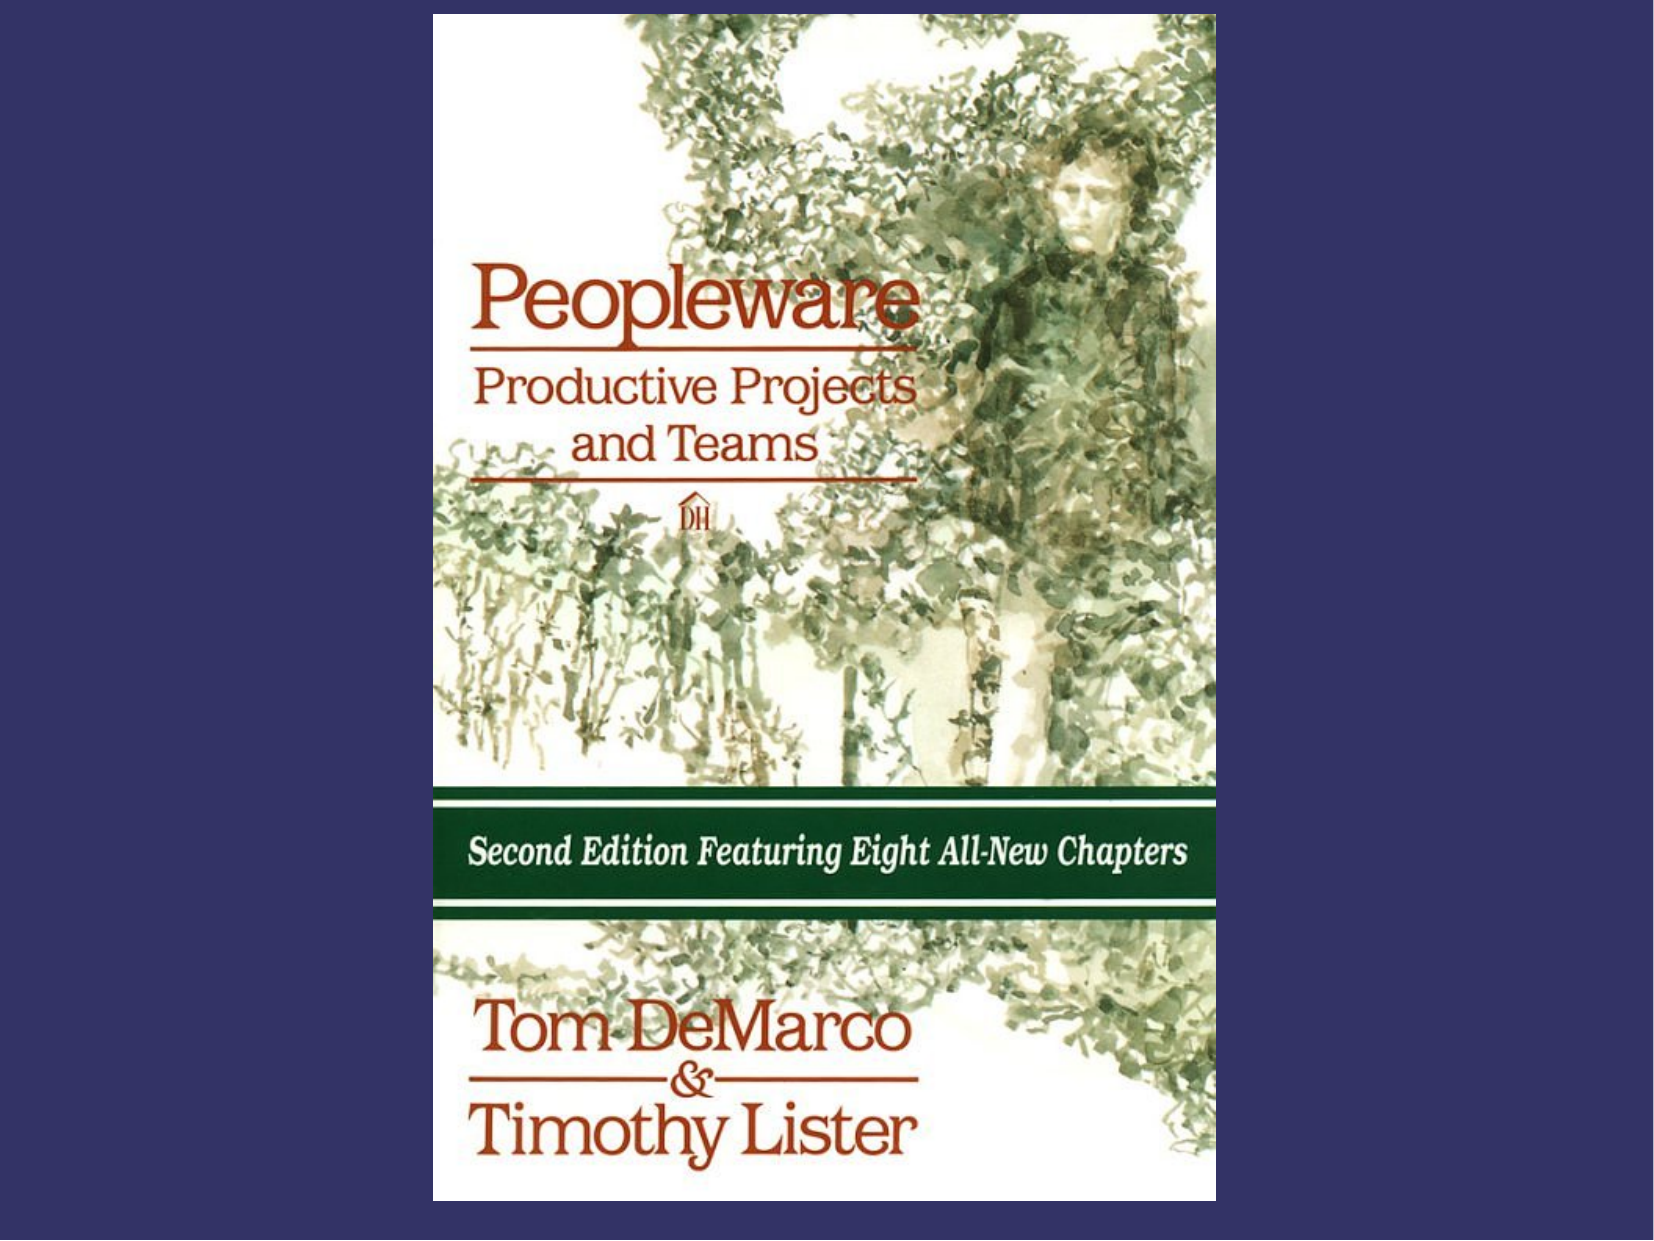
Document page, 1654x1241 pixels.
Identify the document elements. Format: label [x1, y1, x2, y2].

picture [433, 14, 1216, 1201]
